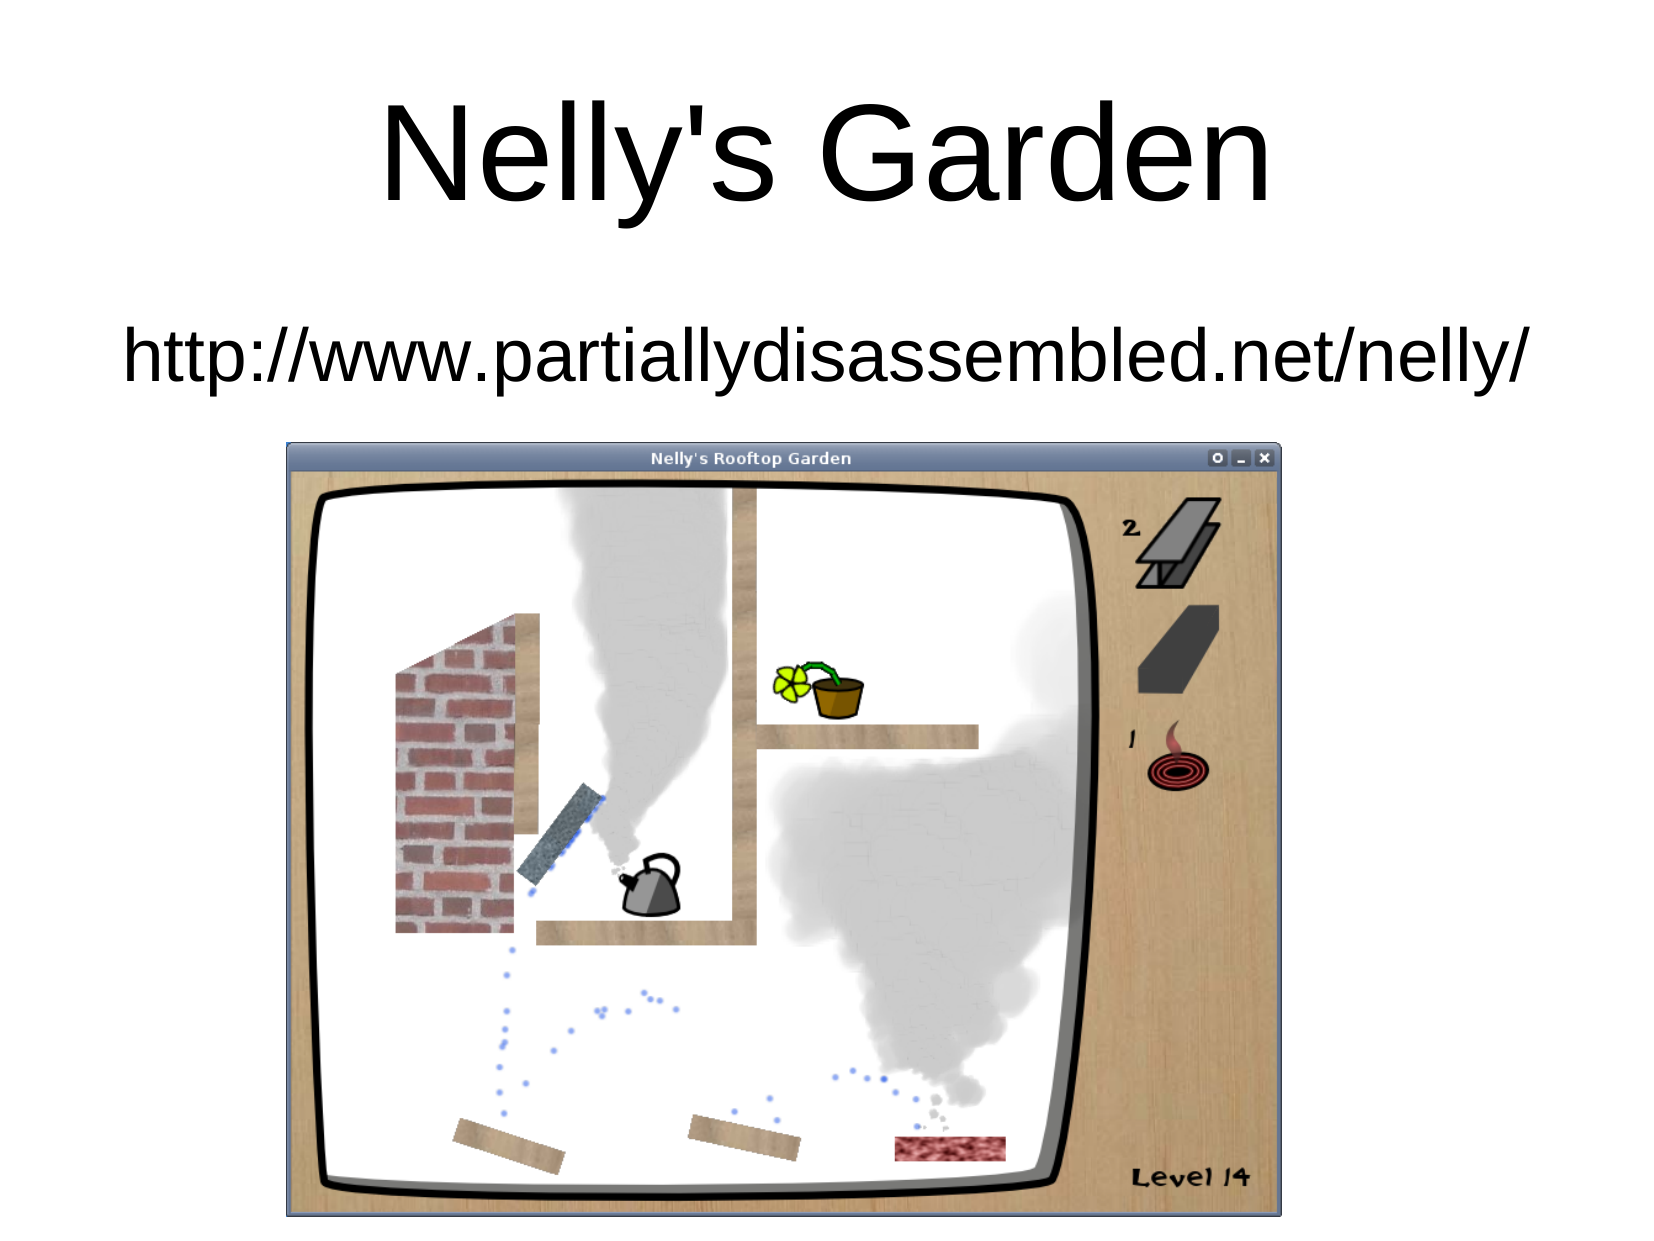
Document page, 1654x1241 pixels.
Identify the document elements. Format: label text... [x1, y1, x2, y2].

title Nelly's Garden [82, 56, 1571, 250]
picture [286, 442, 1282, 1217]
text_box http://www.partiallydisassembled.net/nelly/ [82, 268, 1571, 443]
